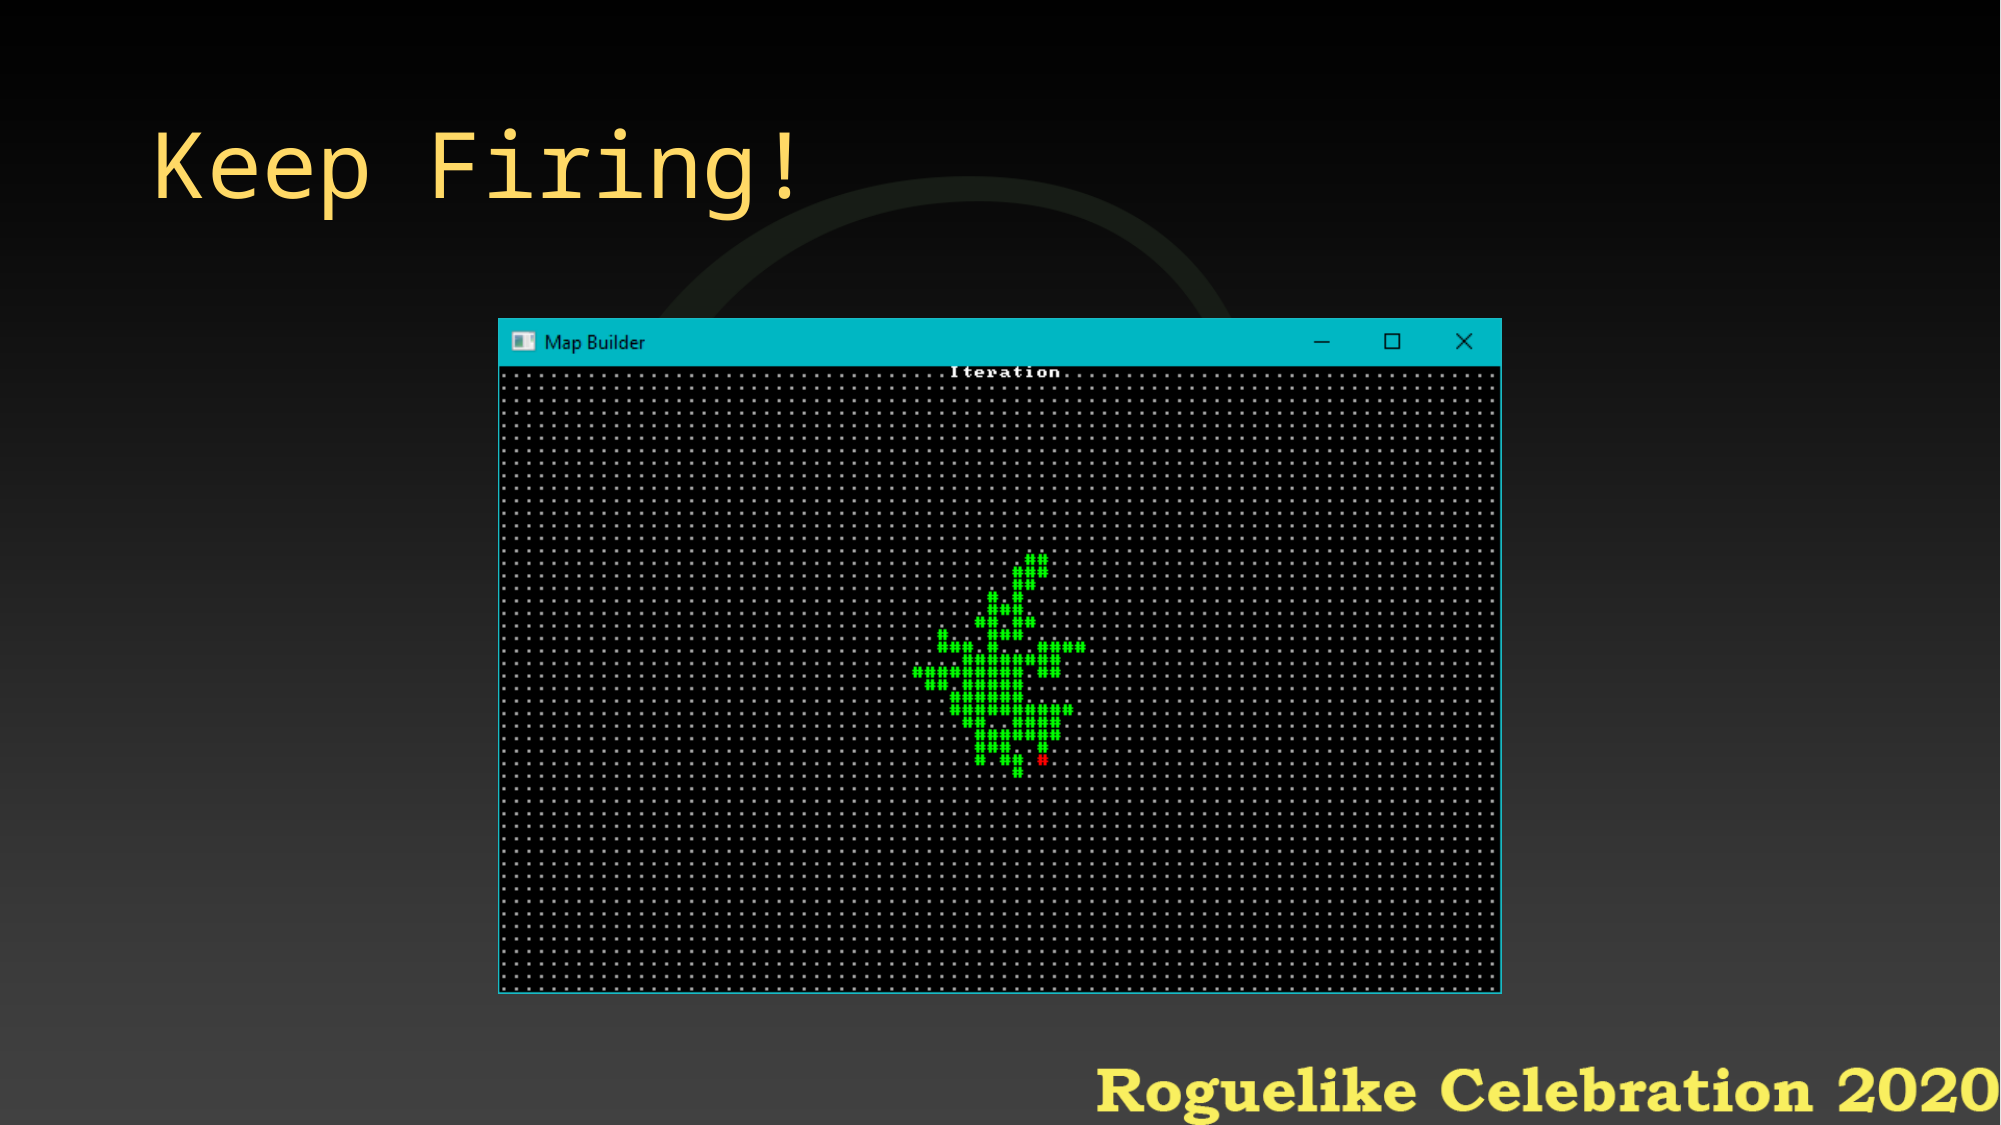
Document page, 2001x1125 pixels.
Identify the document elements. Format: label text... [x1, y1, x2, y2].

title Keep Firing! [137, 59, 1863, 278]
picture [0, 0, 2001, 1125]
